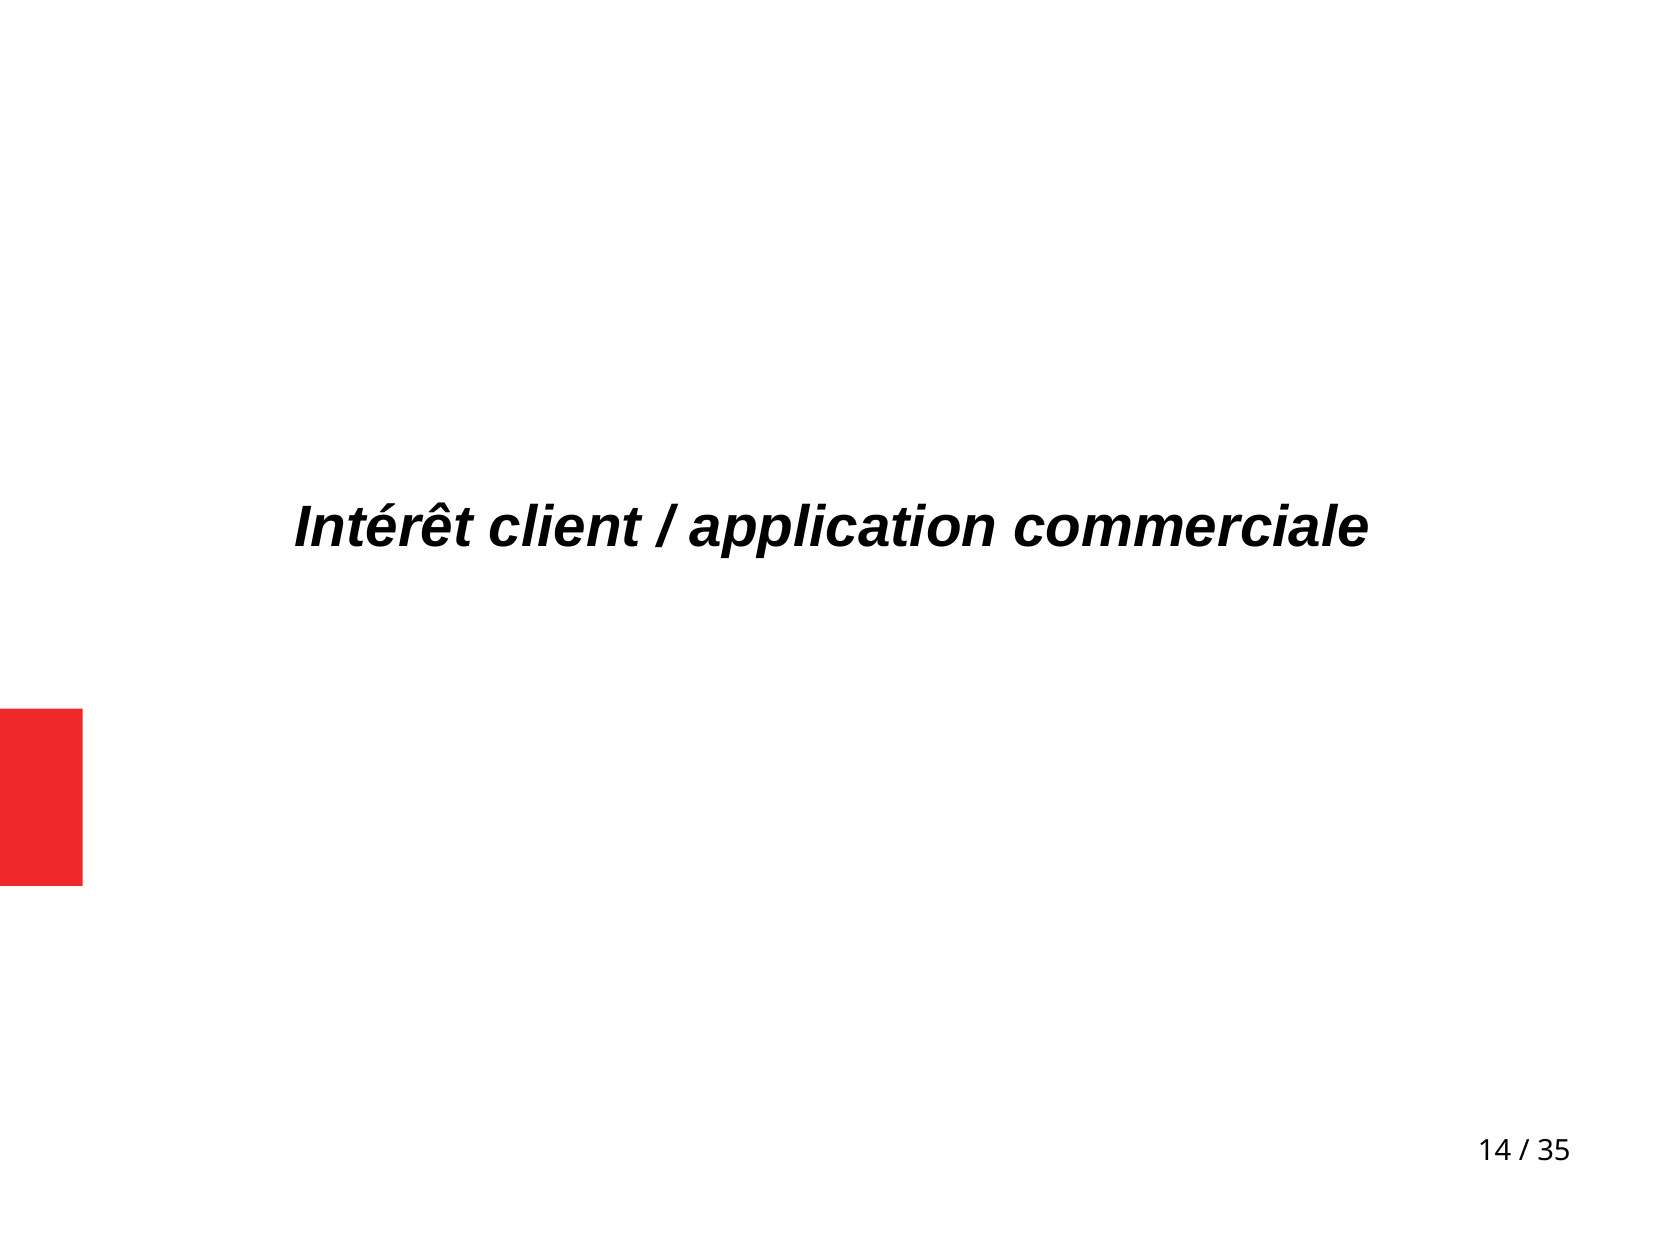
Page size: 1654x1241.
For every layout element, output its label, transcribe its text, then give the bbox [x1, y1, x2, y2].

title Intérêt client / application commerciale [129, 401, 1536, 638]
